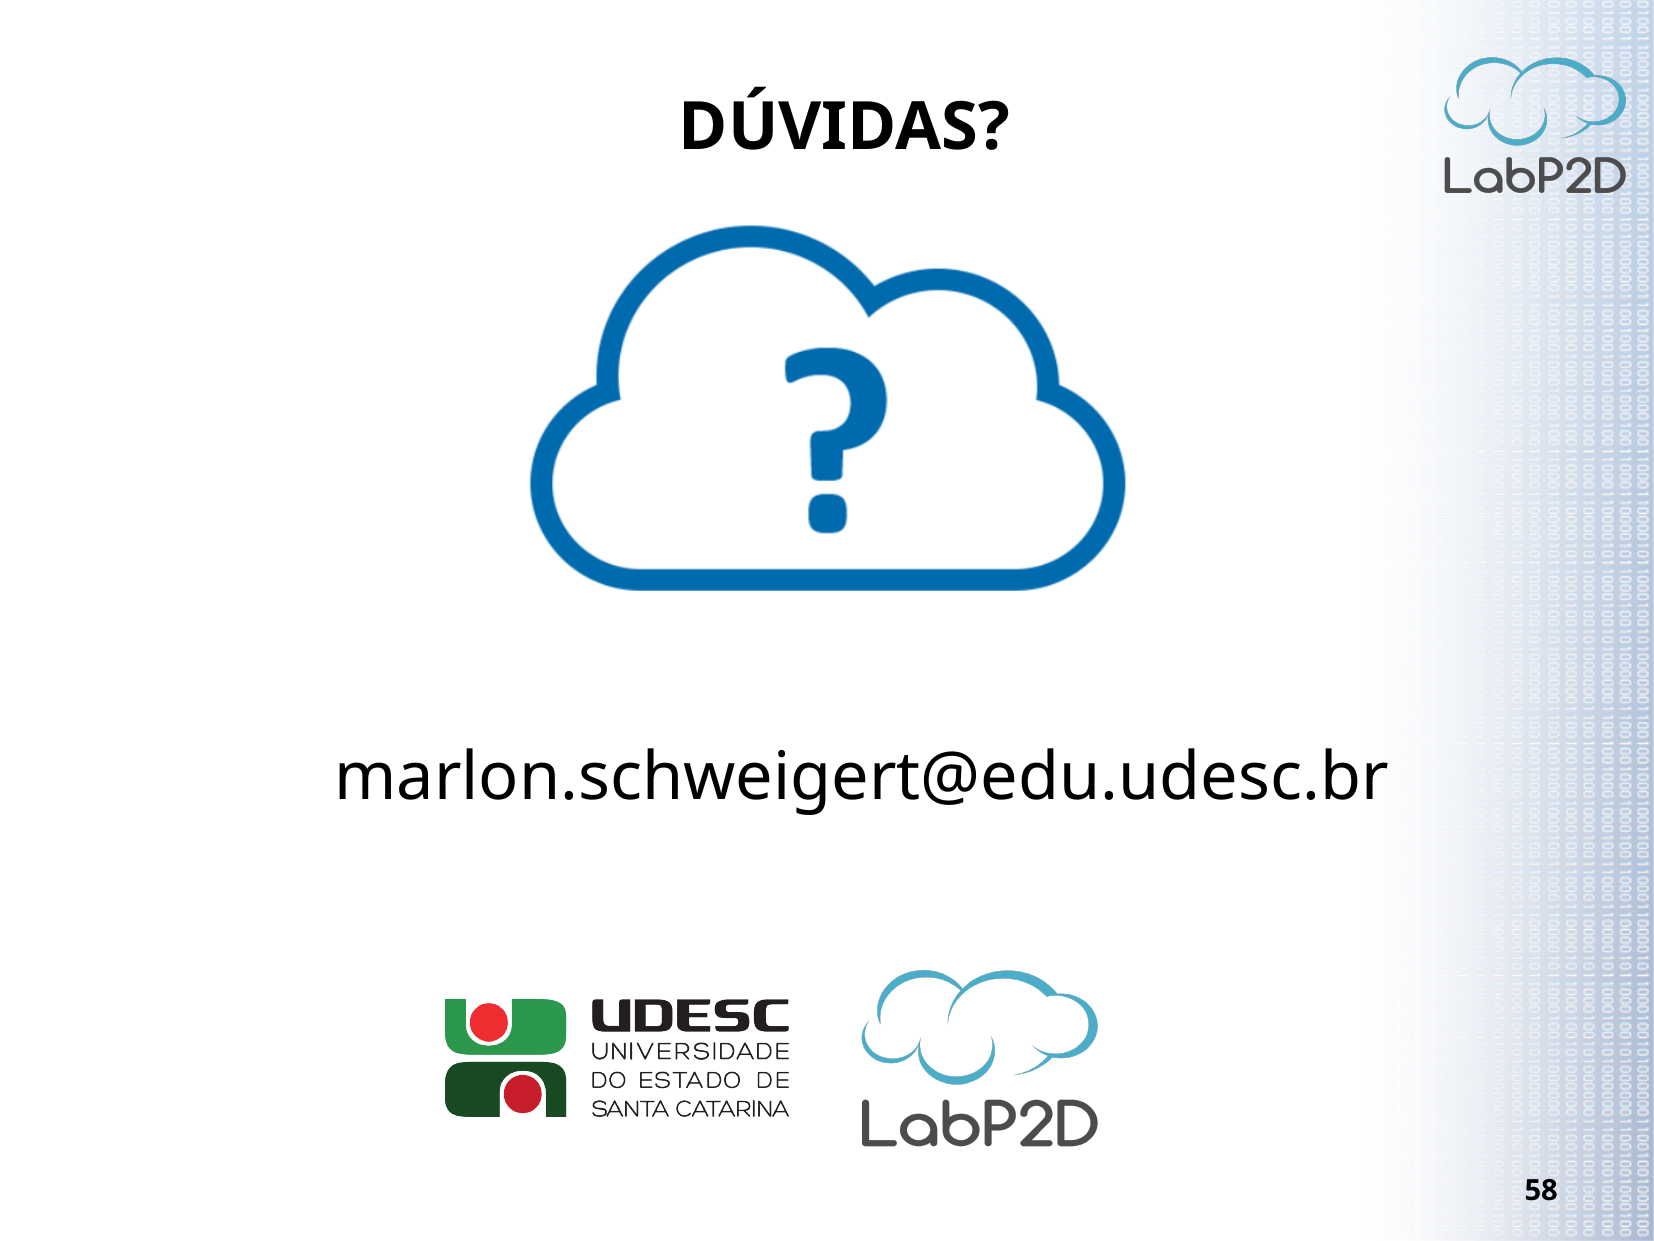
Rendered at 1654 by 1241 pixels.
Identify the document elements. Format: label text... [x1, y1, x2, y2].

title DÚVIDAS? [82, 19, 1571, 227]
picture [519, 222, 1138, 601]
picture [848, 958, 1111, 1158]
picture [1360, 1, 1654, 1240]
list marlon.schweigert@edu.udesc.br [82, 661, 1571, 886]
picture [445, 999, 789, 1117]
